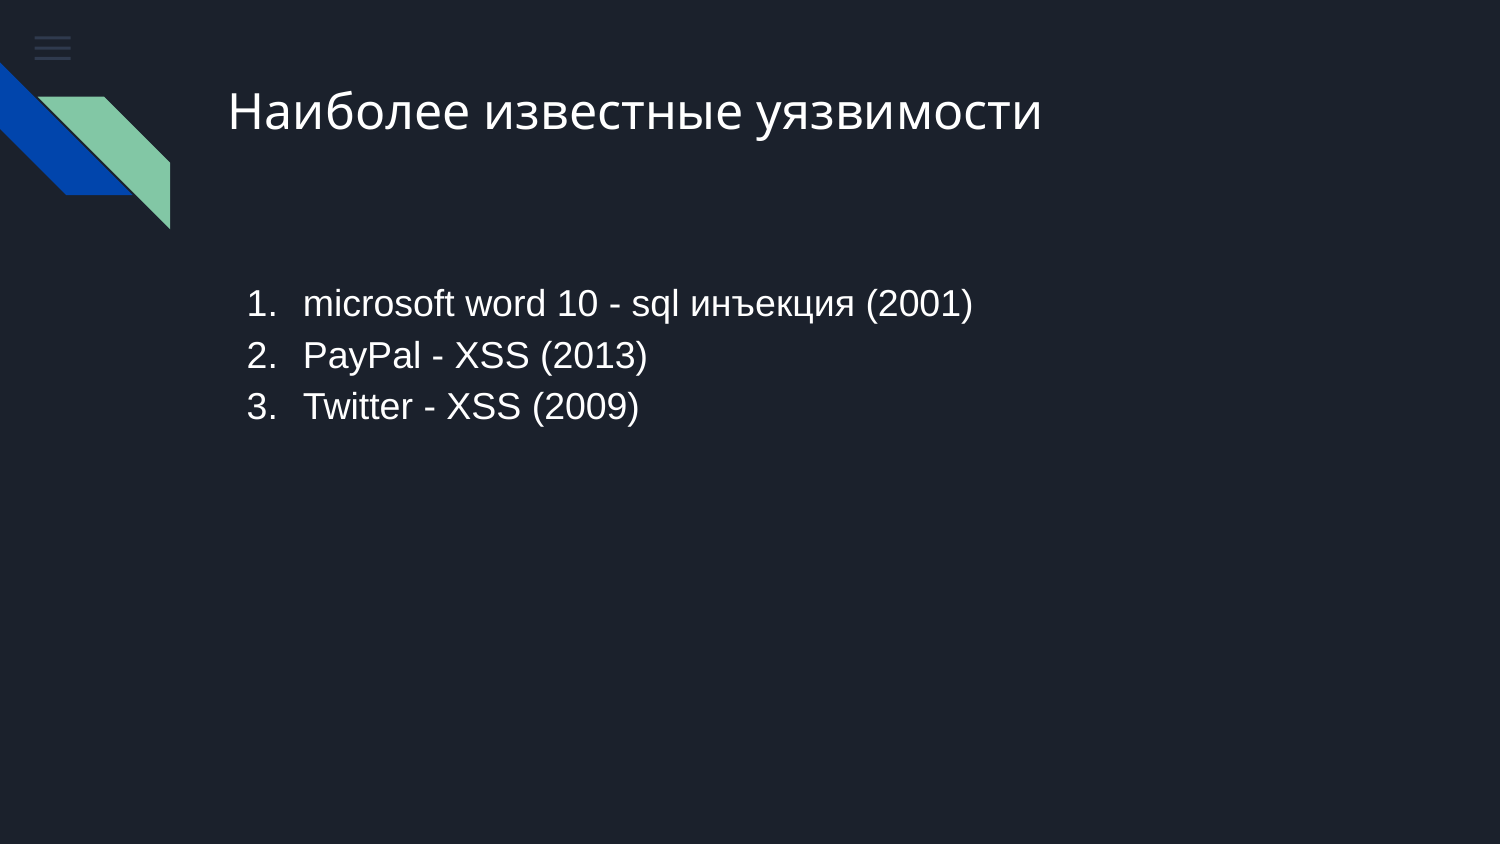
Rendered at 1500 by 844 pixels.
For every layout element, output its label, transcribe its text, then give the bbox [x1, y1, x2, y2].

title Наиболее известные уязвимости [212, 64, 1368, 215]
list microsoft word 10 - sql инъекция (2001) PayPal - XSS (2013) Twitter - XSS (2009) [212, 257, 1368, 735]
